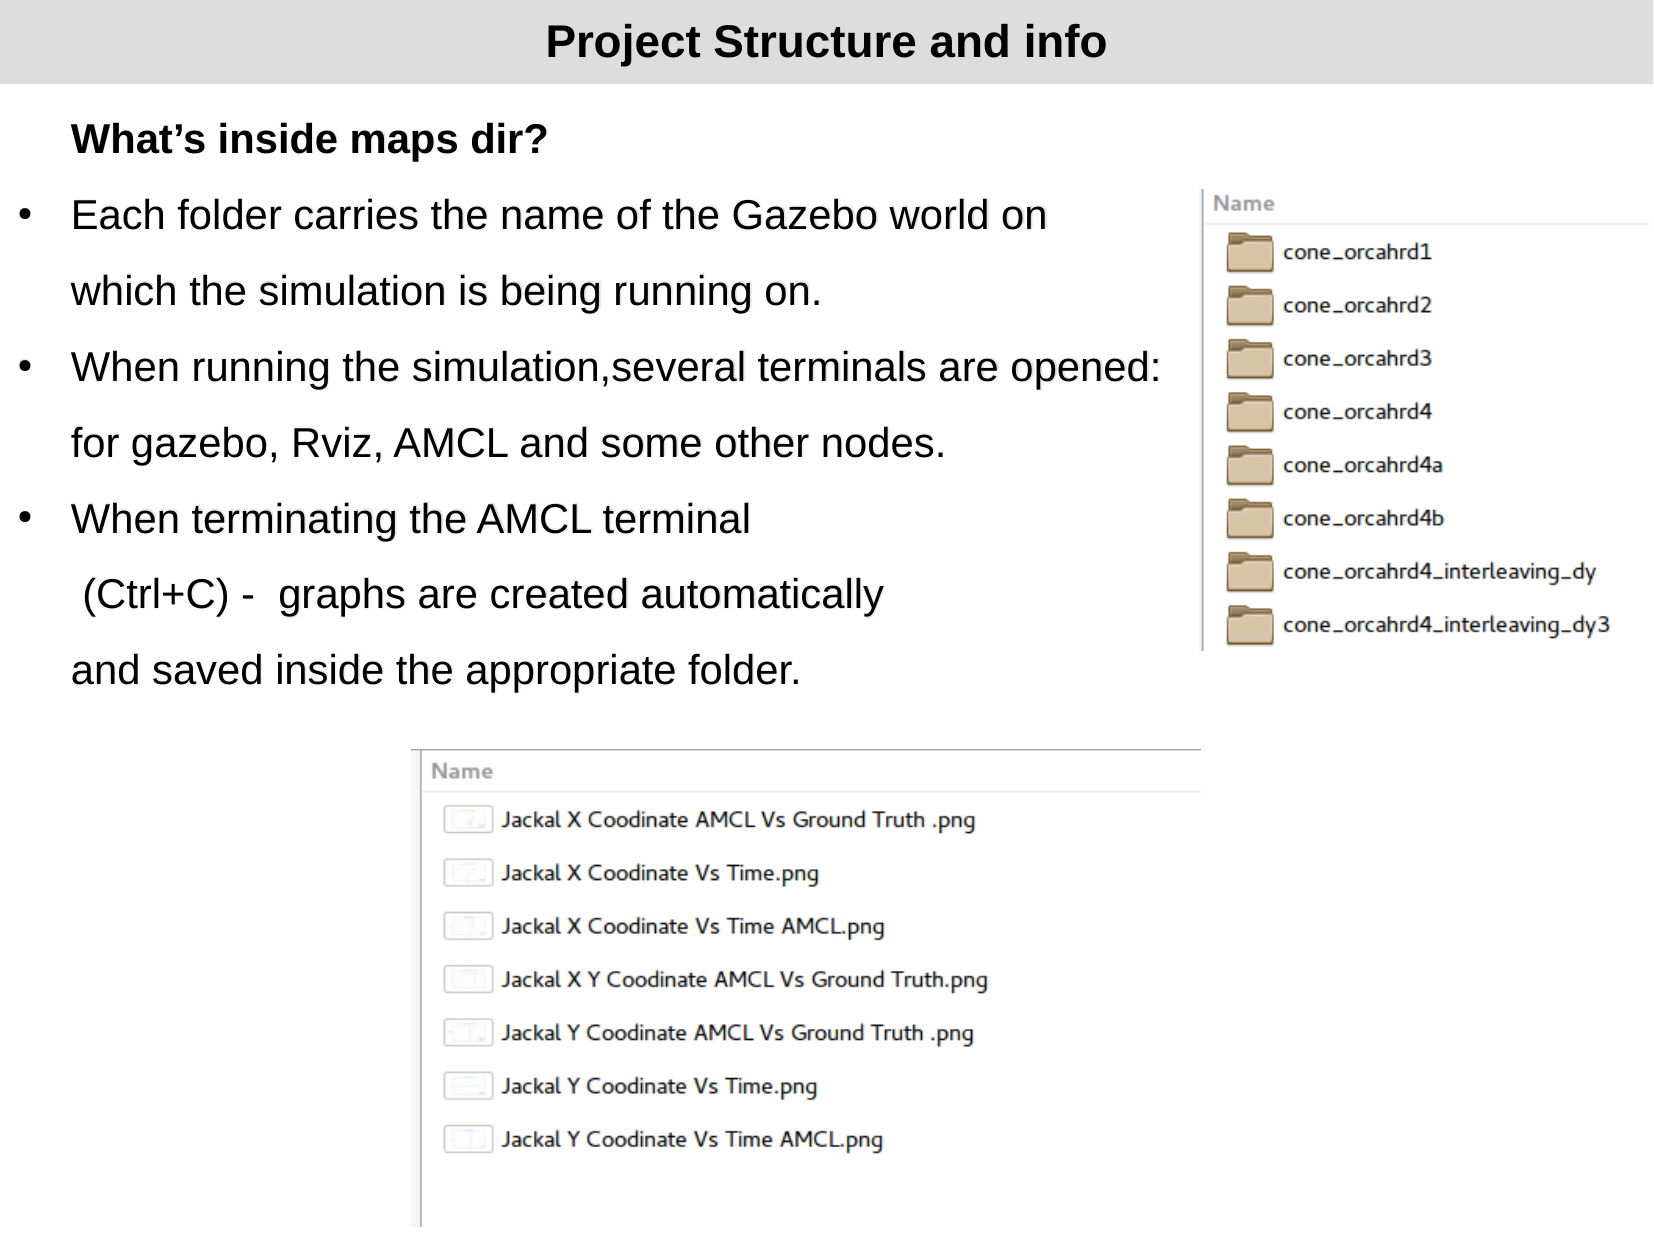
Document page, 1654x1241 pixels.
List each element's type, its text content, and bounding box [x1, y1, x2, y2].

picture [411, 749, 1201, 1227]
title Project Structure and info [0, 0, 1654, 85]
list What’s inside maps dir? Each folder carries the name of the Gazebo world on which the simulation is being running on. When running the simulation,several terminals are opened: for gazebo, Rviz, AMCL and some other nodes. When terminating the AMCL terminal (Ctrl+C) - graphs are created automatically and saved inside the appropriate folder. [0, 115, 1654, 1241]
picture [1199, 189, 1649, 651]
